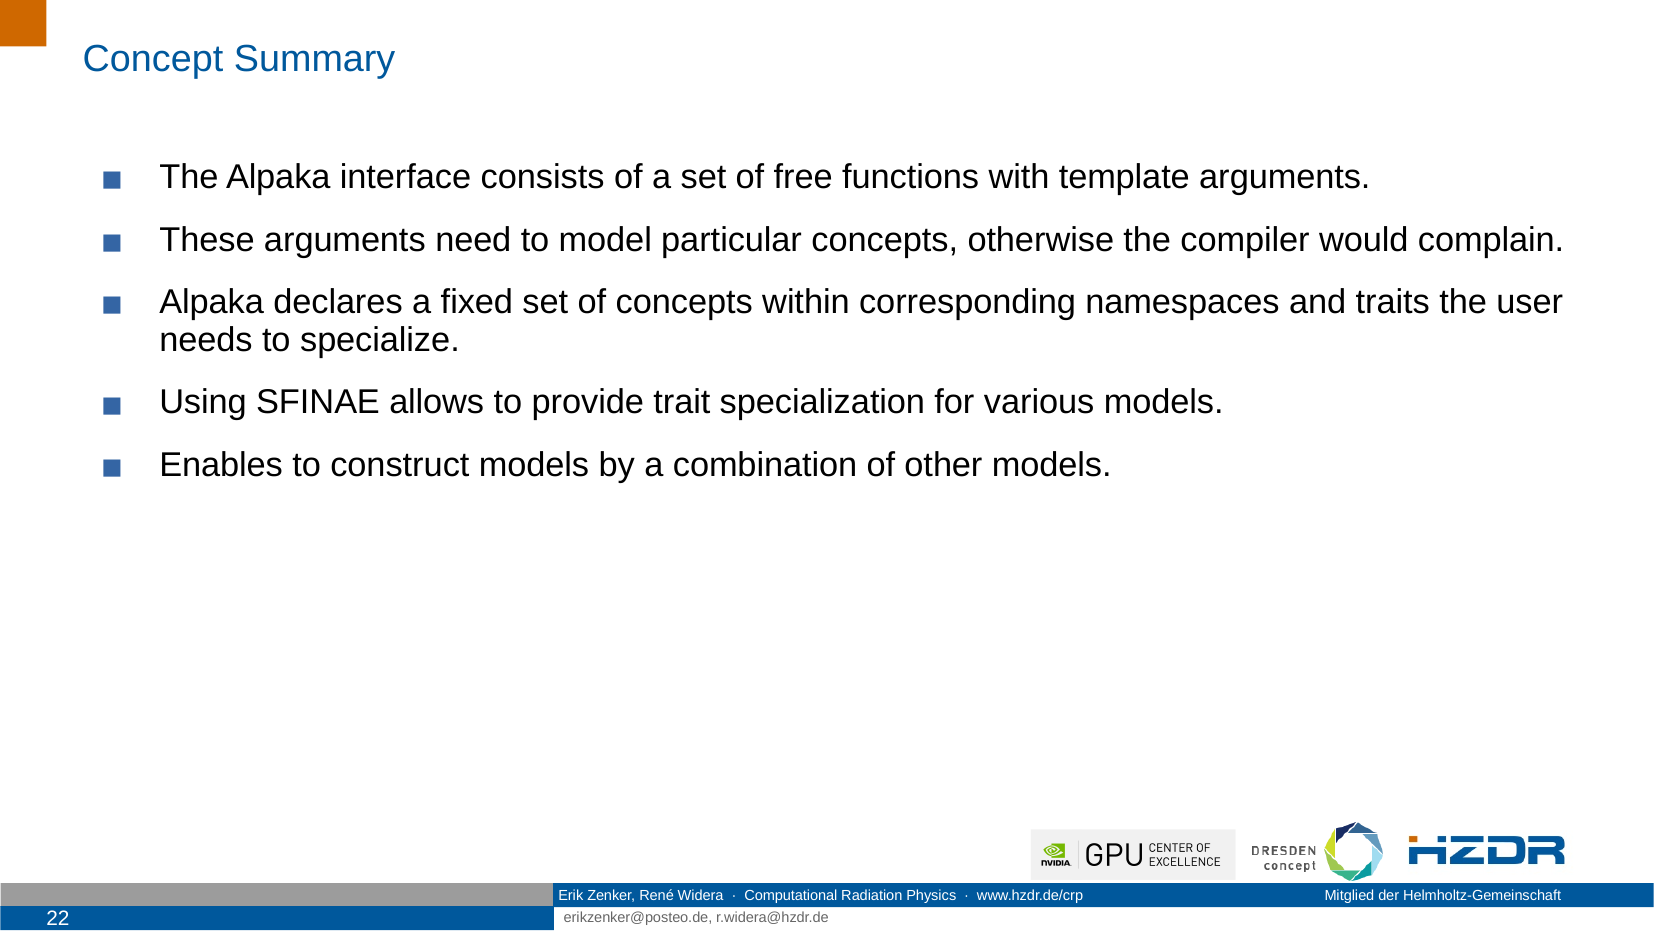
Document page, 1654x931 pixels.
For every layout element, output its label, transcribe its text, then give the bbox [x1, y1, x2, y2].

picture [1252, 832, 1383, 881]
picture [1017, 832, 1249, 894]
list The Alpaka interface consists of a set of free functions with template arguments. These arguments need to model particular concepts, otherwise the compiler would complain. Alpaka declares a fixed set of concepts within corresponding namespaces and traits the user needs to specialize. Using SFINAE allows to provide trait specialization for various models. Enables to construct models by a combination of other models. [82, 157, 1571, 832]
picture [1386, 819, 1582, 881]
title Concept Summary [82, 36, 1571, 143]
